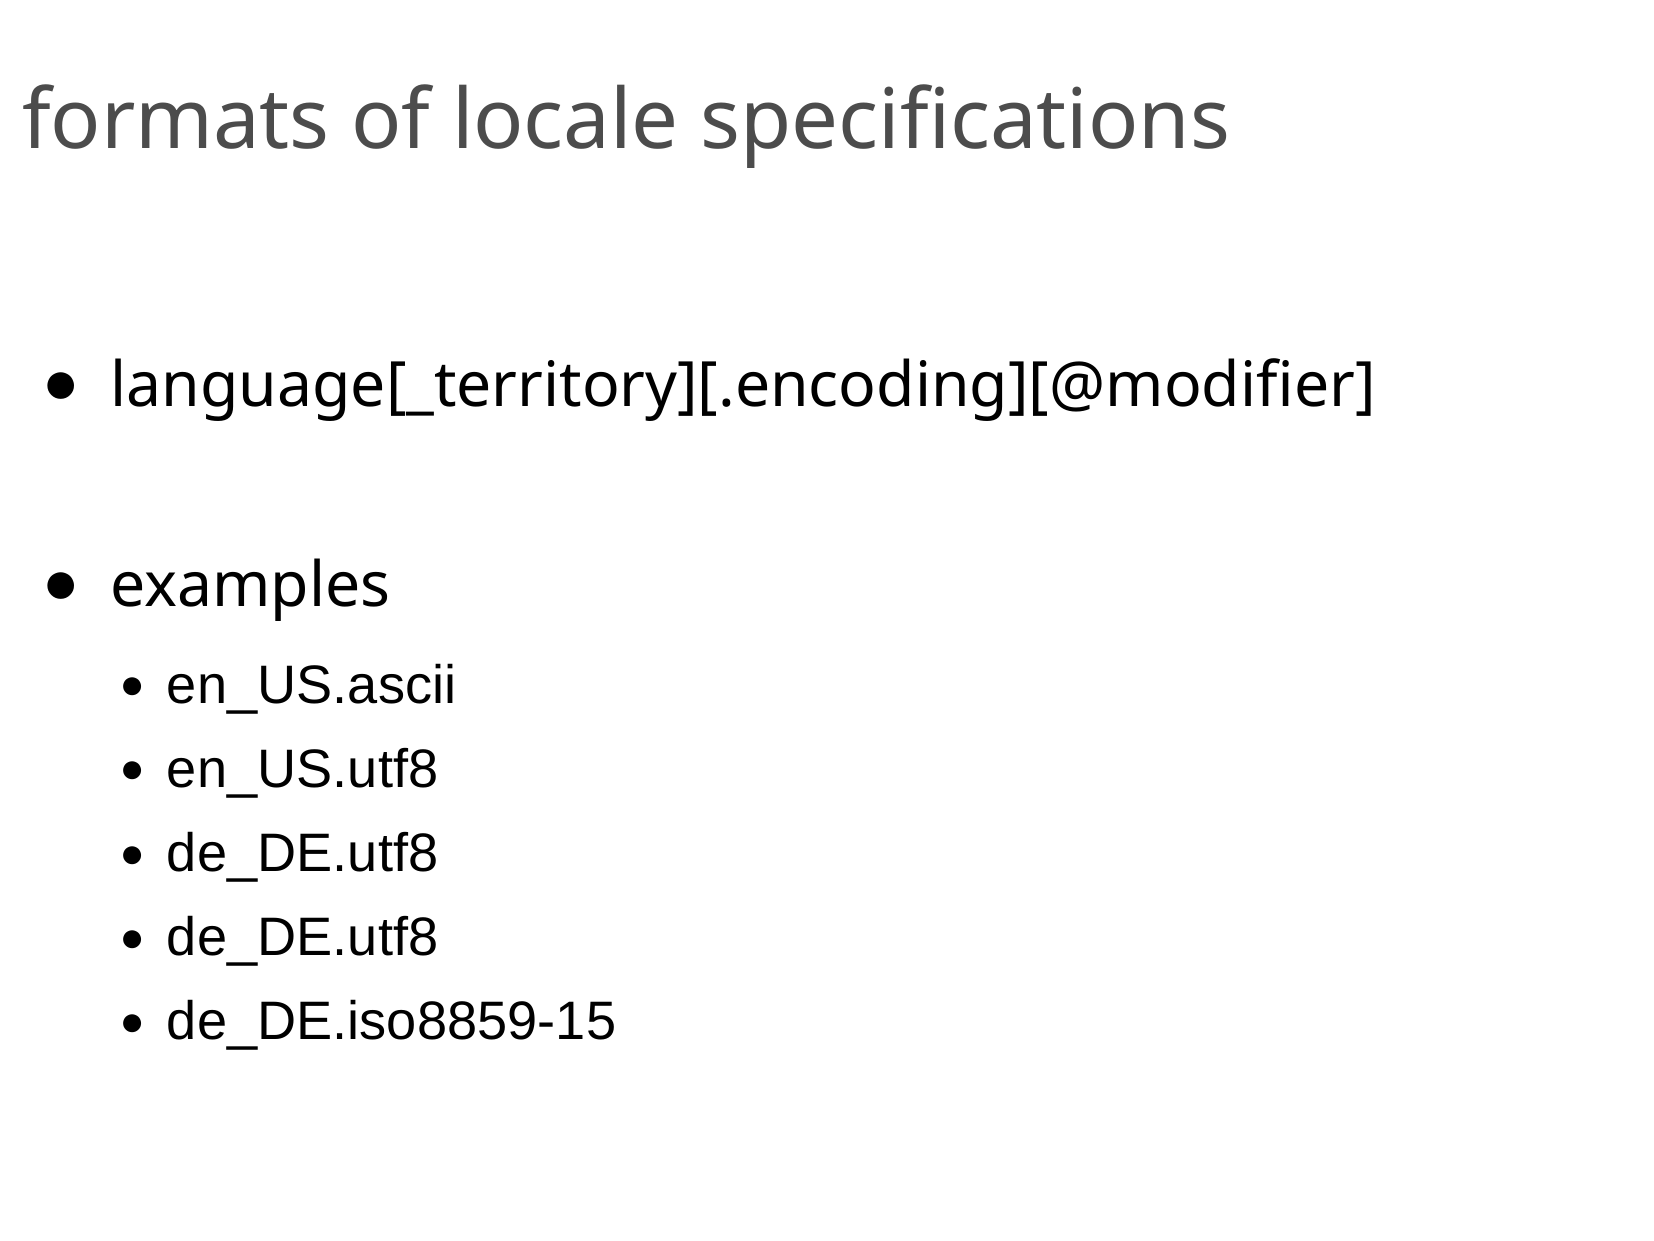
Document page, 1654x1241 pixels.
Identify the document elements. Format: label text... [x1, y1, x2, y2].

title formats of locale specifications [22, 26, 1654, 205]
list language[_territory][.encoding][@modifier] examples en_US.ascii en_US.utf8 de_DE.utf8 de_DE.utf8 de_DE.iso8859-15 [25, 233, 1654, 1158]
